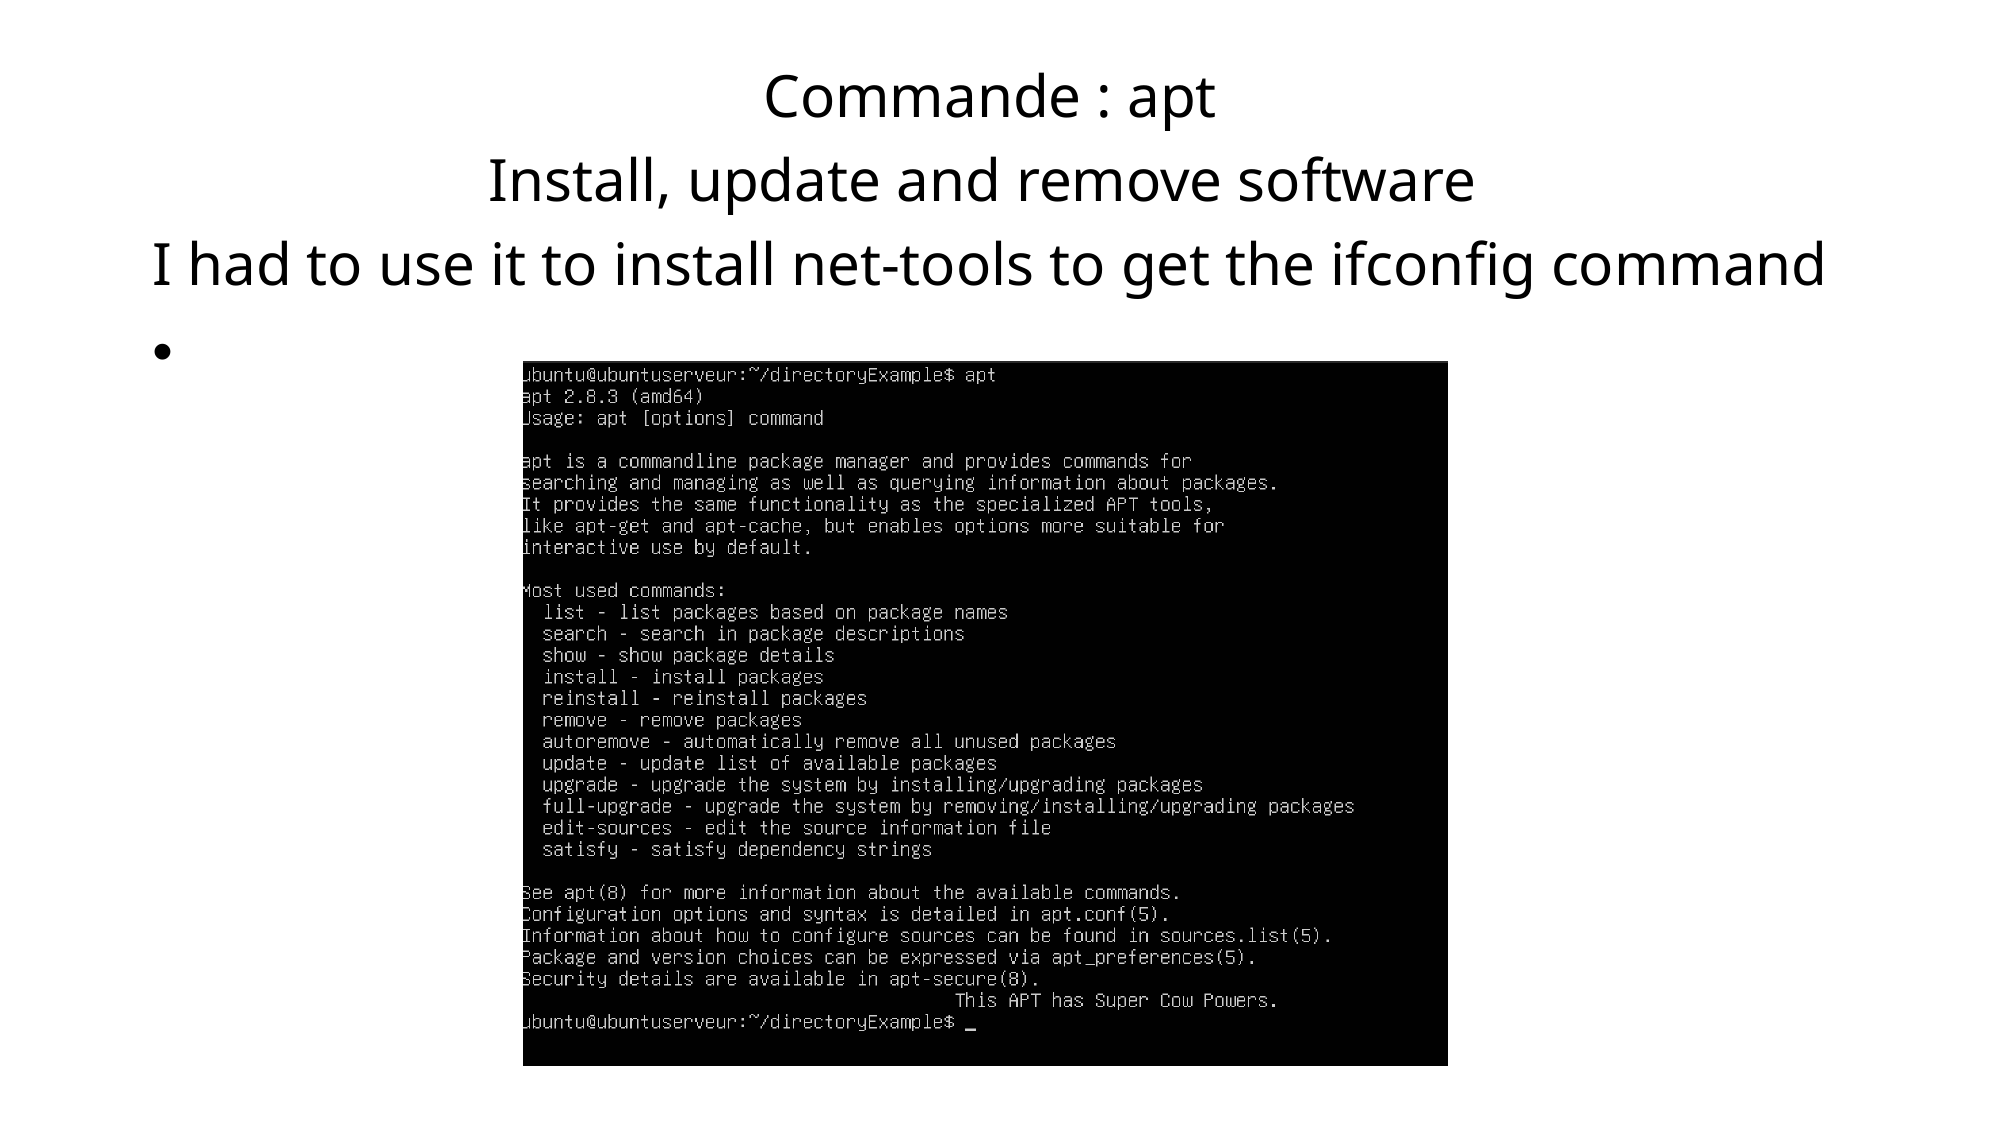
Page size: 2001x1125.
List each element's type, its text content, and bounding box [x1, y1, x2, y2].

list Commande : apt Install, update and remove software I had to use it to install net-tools to get the ifconfig command [137, 59, 1863, 337]
picture [523, 361, 1448, 1066]
